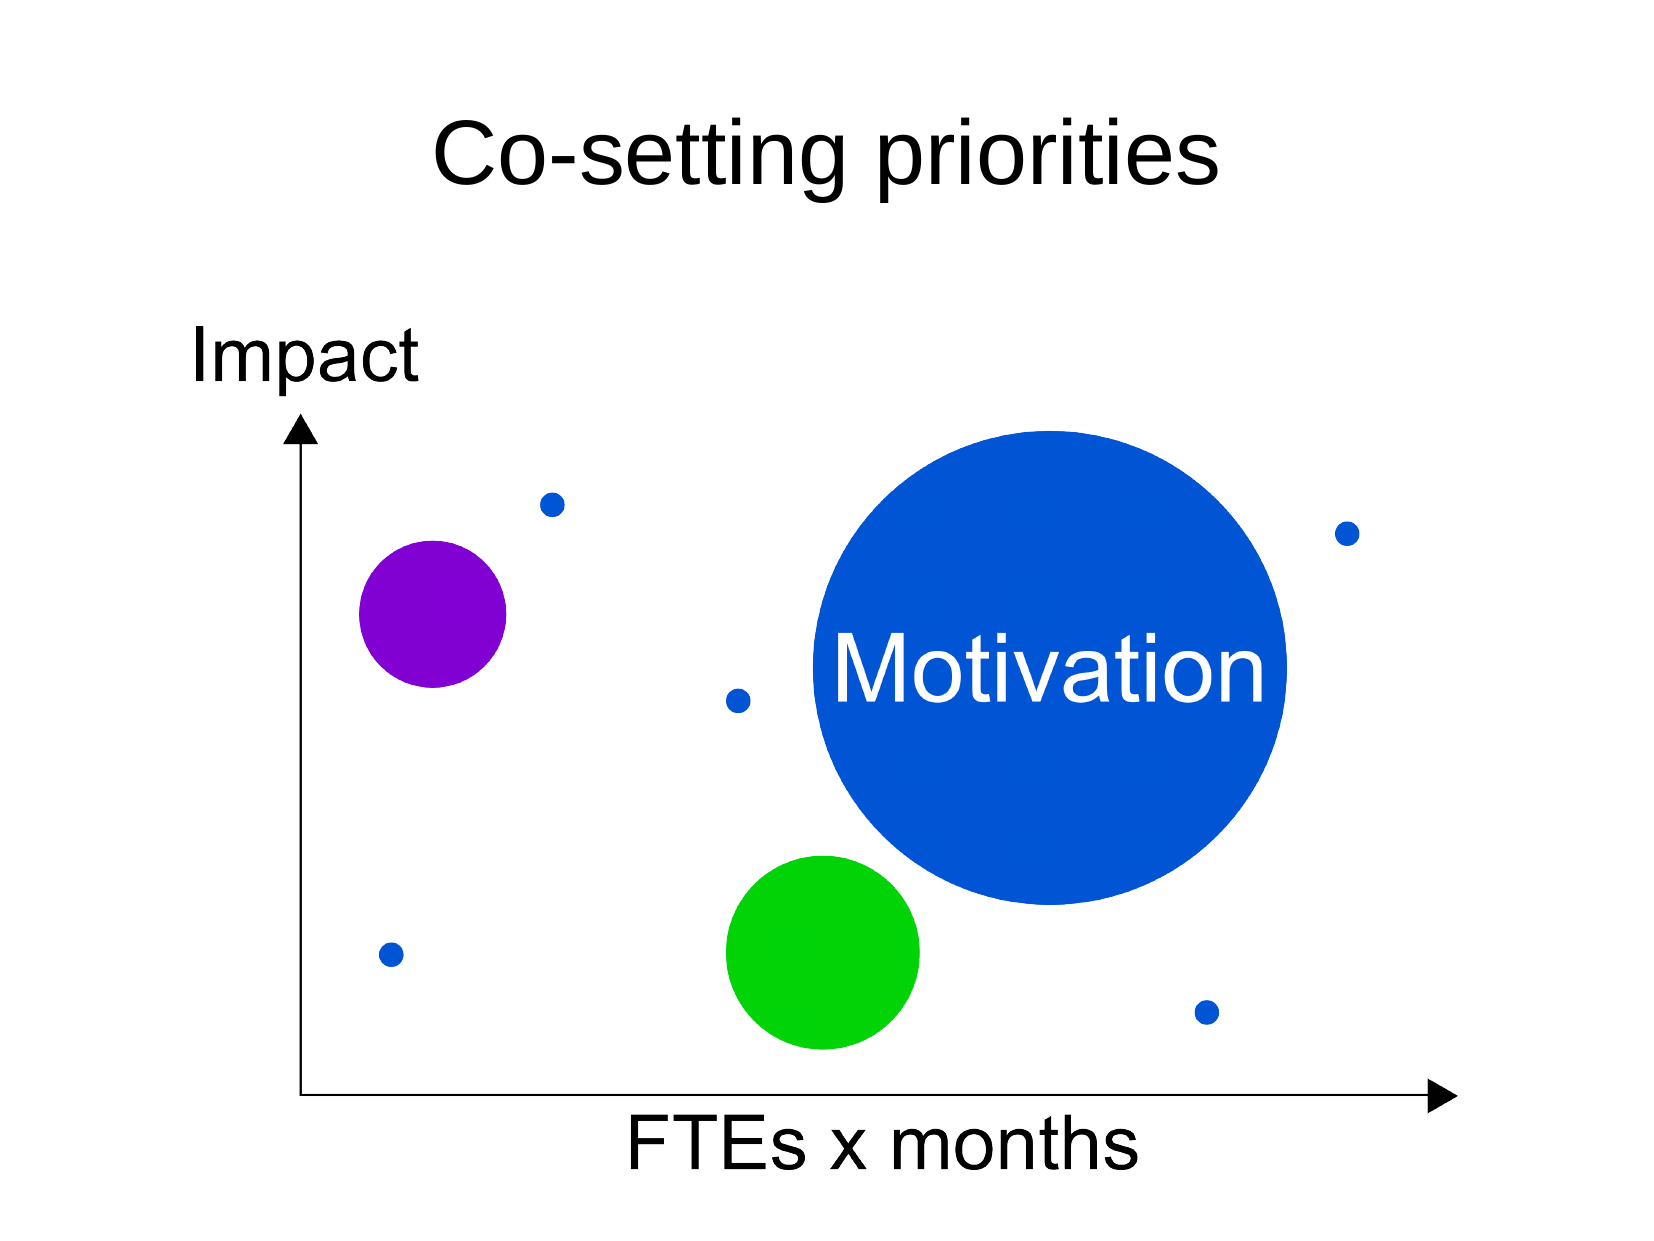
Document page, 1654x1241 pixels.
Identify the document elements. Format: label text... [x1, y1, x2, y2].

picture [196, 326, 1458, 1171]
title Co-setting priorities [82, 49, 1571, 257]
